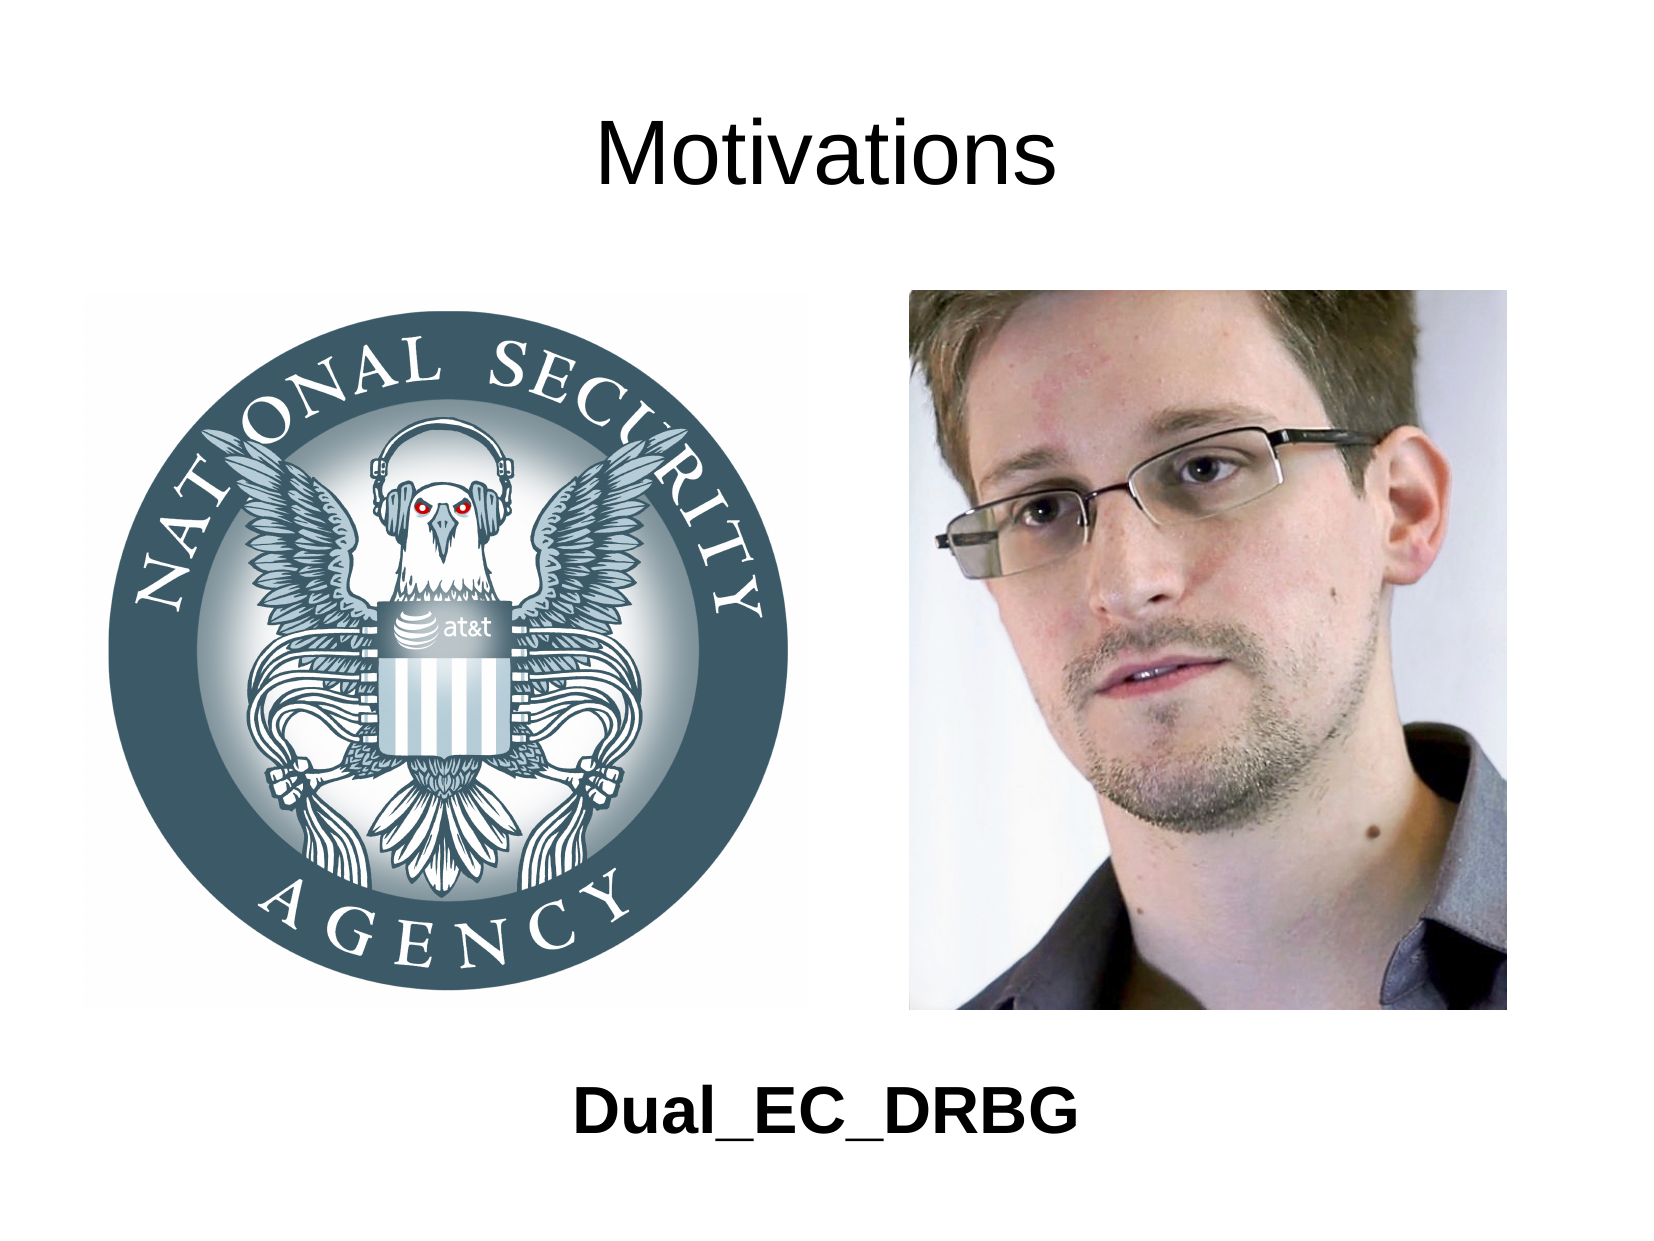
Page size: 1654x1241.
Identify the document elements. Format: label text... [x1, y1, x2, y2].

picture [909, 290, 1507, 1010]
title Motivations [82, 49, 1571, 257]
picture [82, 291, 809, 1008]
text_box Dual_EC_DRBG [557, 1065, 1097, 1156]
